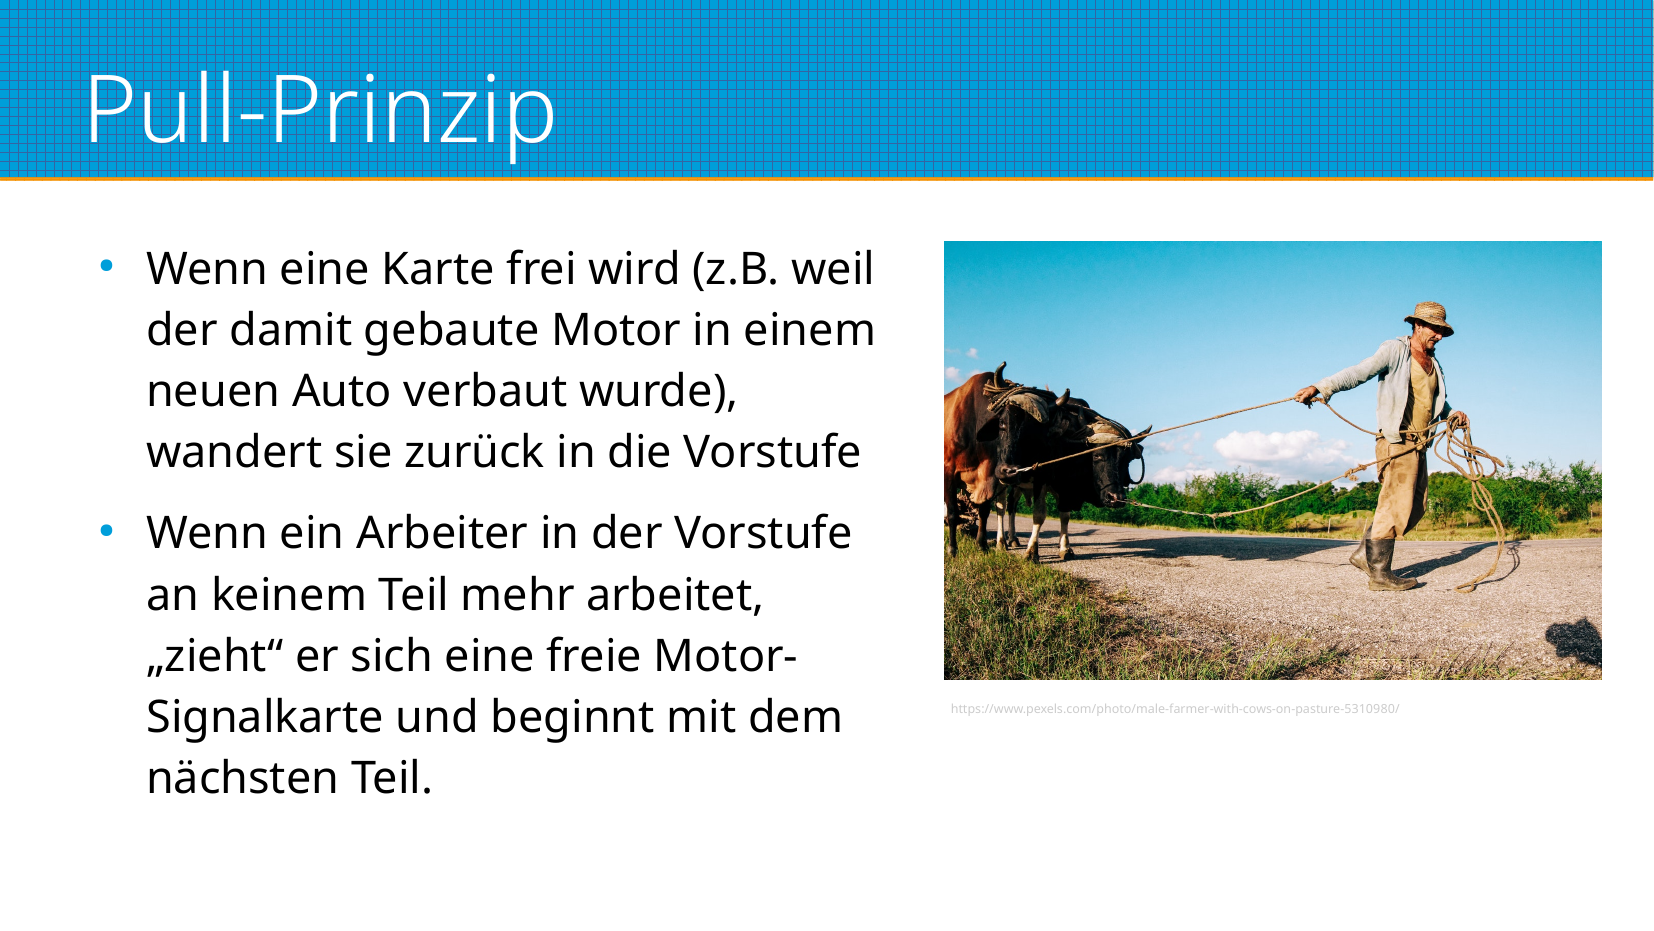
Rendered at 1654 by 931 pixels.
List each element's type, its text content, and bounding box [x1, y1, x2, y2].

title Pull-Prinzip [82, 14, 1571, 171]
list Wenn eine Karte frei wird (z.B. weil der damit gebaute Motor in einem neuen Auto verbaut wurde), wandert sie zurück in die Vorstufe Wenn ein Arbeiter in der Vorstufe an keinem Teil mehr arbeitet, „zieht“ er sich eine freie Motor-Signalkarte und beginnt mit dem nächsten Teil. [82, 236, 886, 811]
text_box https://www.pexels.com/photo/male-farmer-with-cows-on-pasture-5310980/ [944, 694, 1595, 723]
picture [944, 241, 1602, 680]
